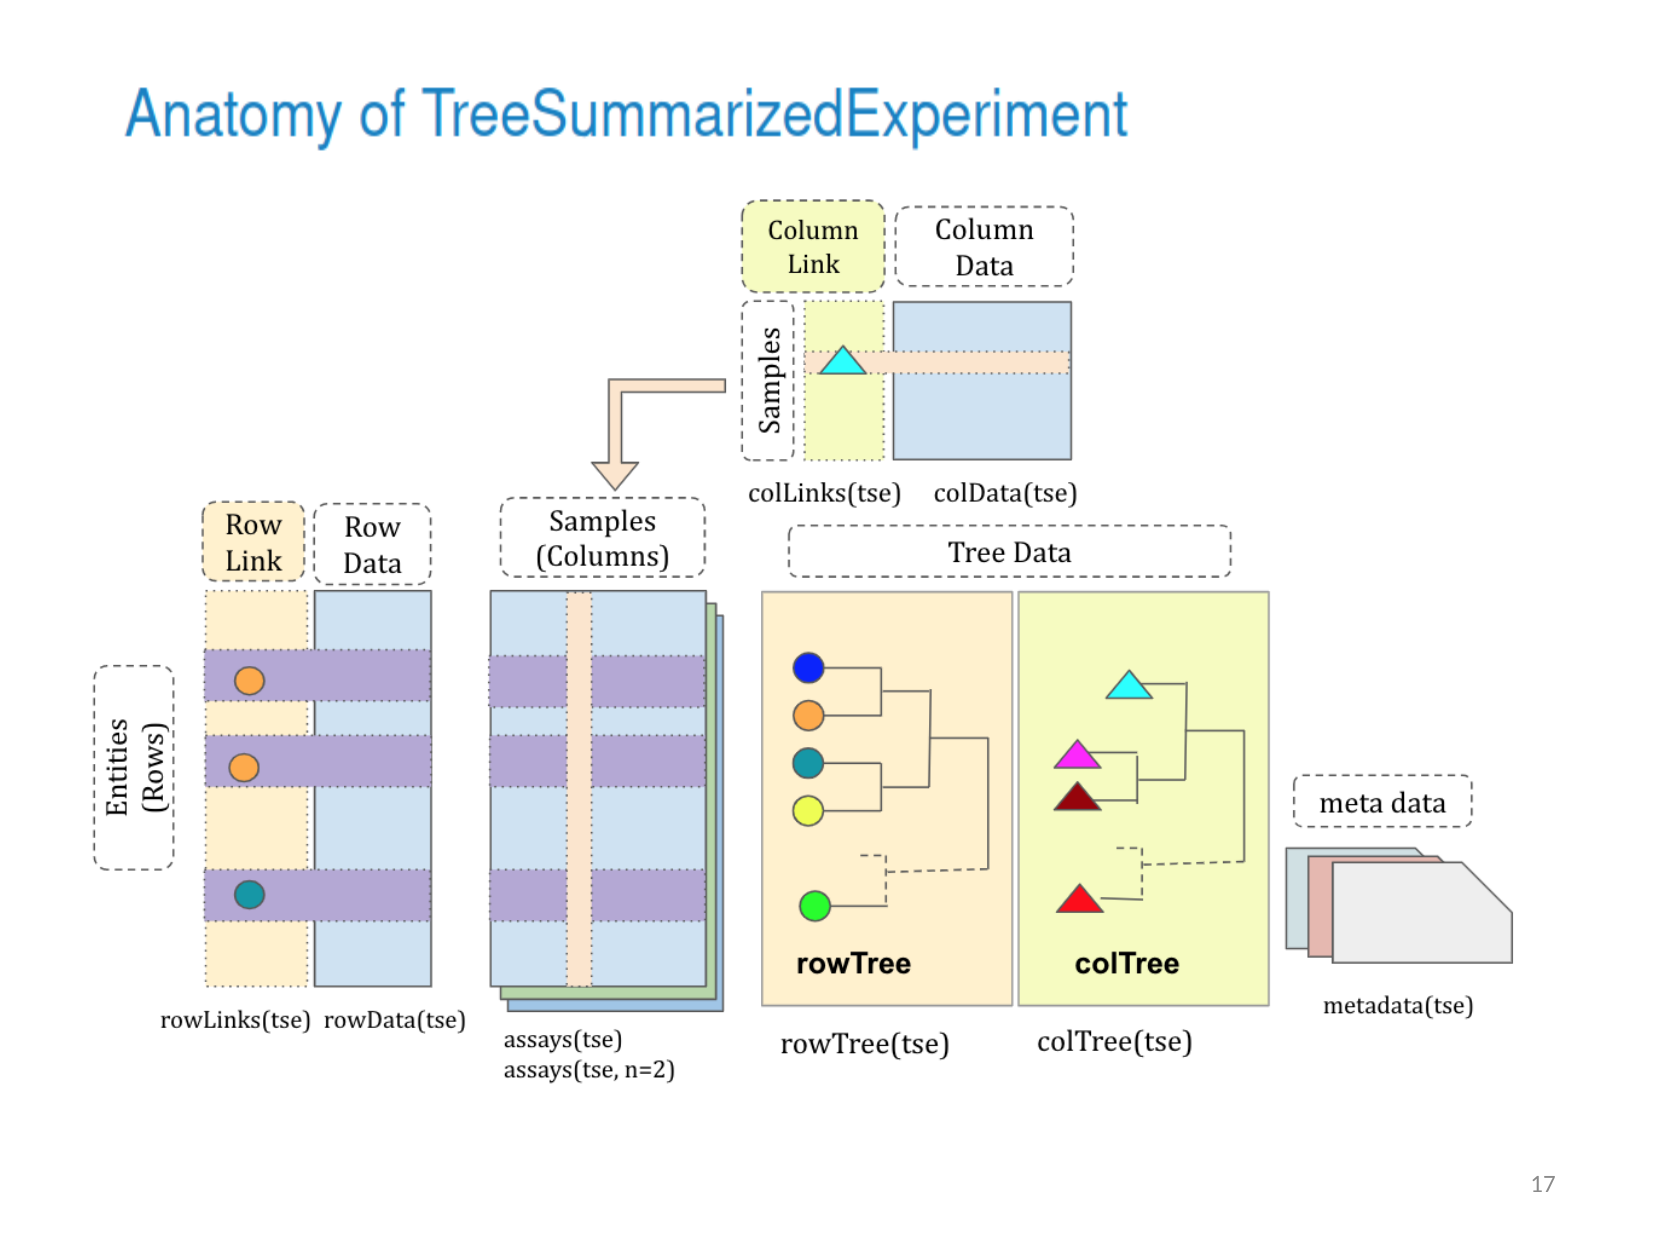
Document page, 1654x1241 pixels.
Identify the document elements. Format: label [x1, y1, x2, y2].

picture [36, 49, 1530, 1109]
